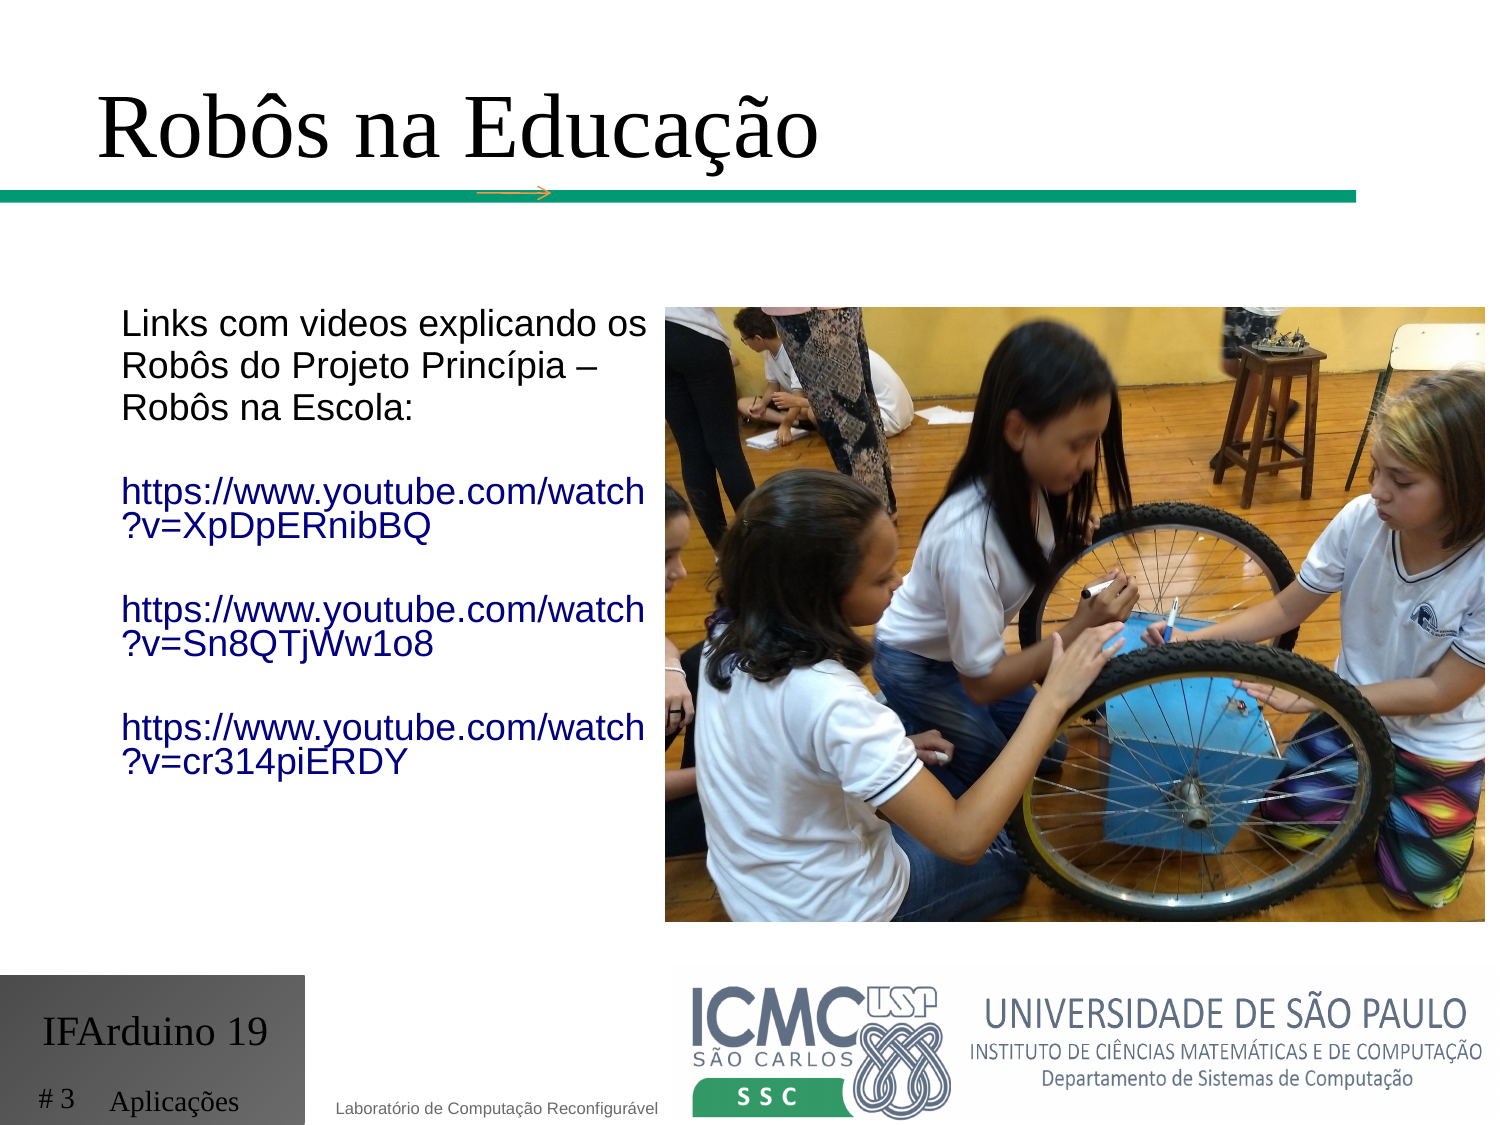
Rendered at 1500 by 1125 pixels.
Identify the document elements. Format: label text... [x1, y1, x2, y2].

picture [665, 307, 1485, 922]
text_box Links com videos explicando os Robôs do Projeto Princípia – Robôs na Escola: https://www.youtube.com/watch?v=XpDpERnibBQ https://www.youtube.com/watch?v=Sn8QTjWw1o8 https://www.youtube.com/watch?v=cr314piERDY [106, 295, 674, 730]
text_box Robôs na Educação [81, 0, 1357, 242]
slide_number # <number> [23, 1071, 164, 1119]
picture [667, 964, 1500, 1121]
text_box Aplicações [94, 1074, 255, 1125]
